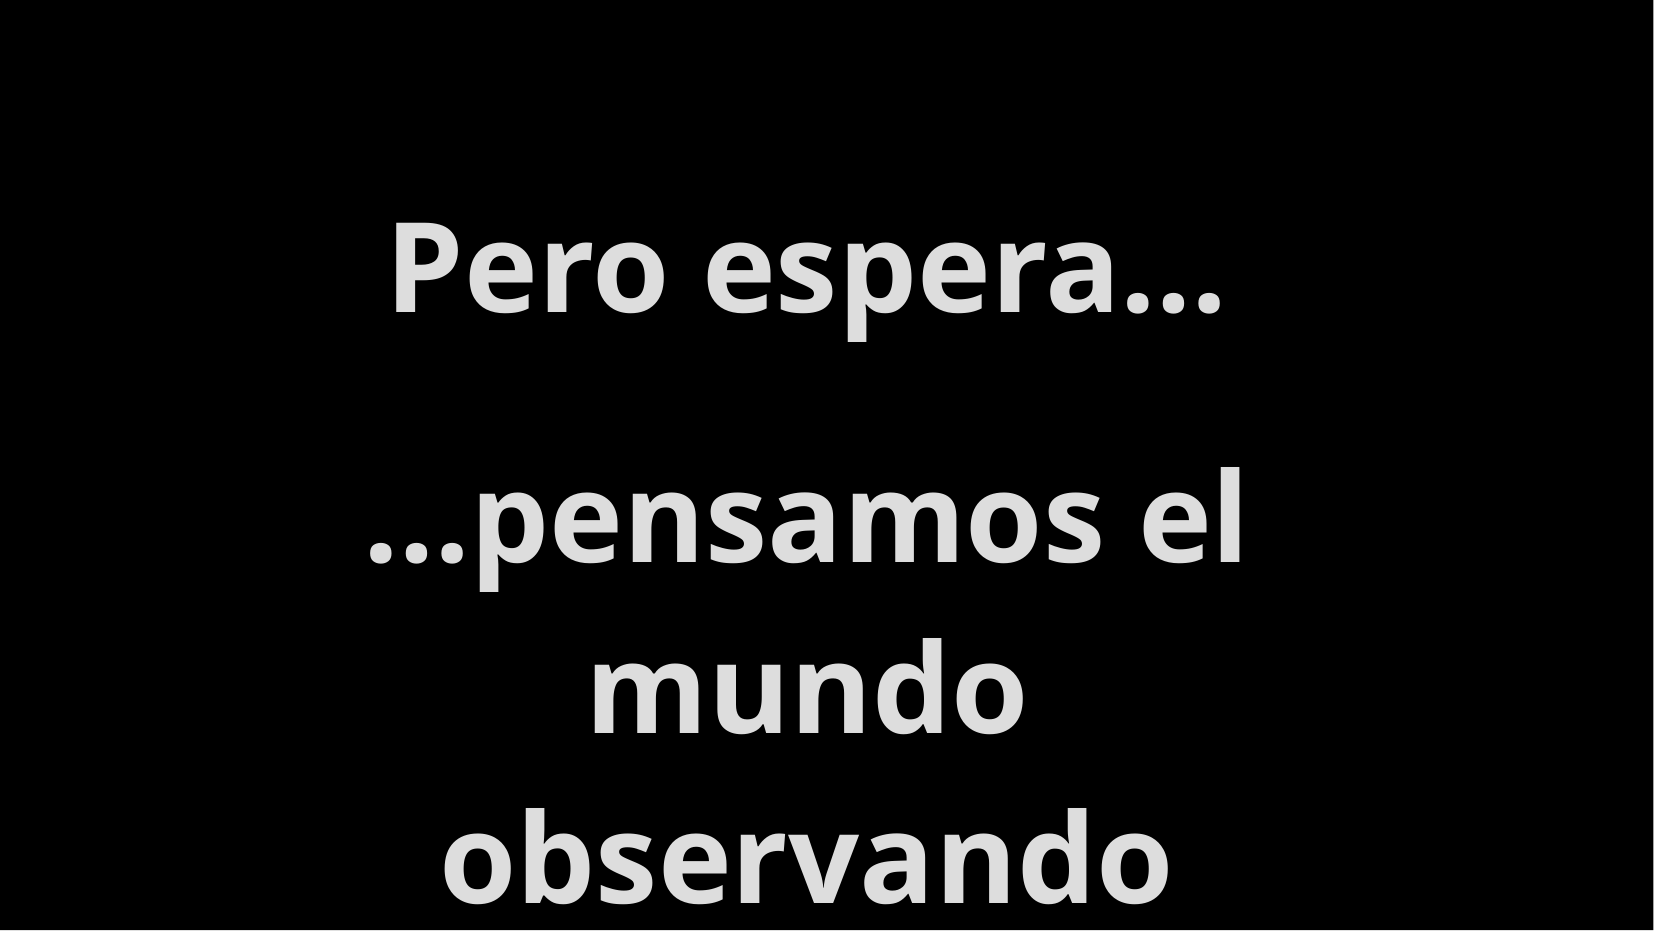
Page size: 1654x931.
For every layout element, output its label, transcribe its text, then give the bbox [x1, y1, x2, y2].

text_box [0, 0, 1654, 931]
text_box Pero espera… …pensamos el mundo observando proyecciones. [225, 171, 1390, 813]
